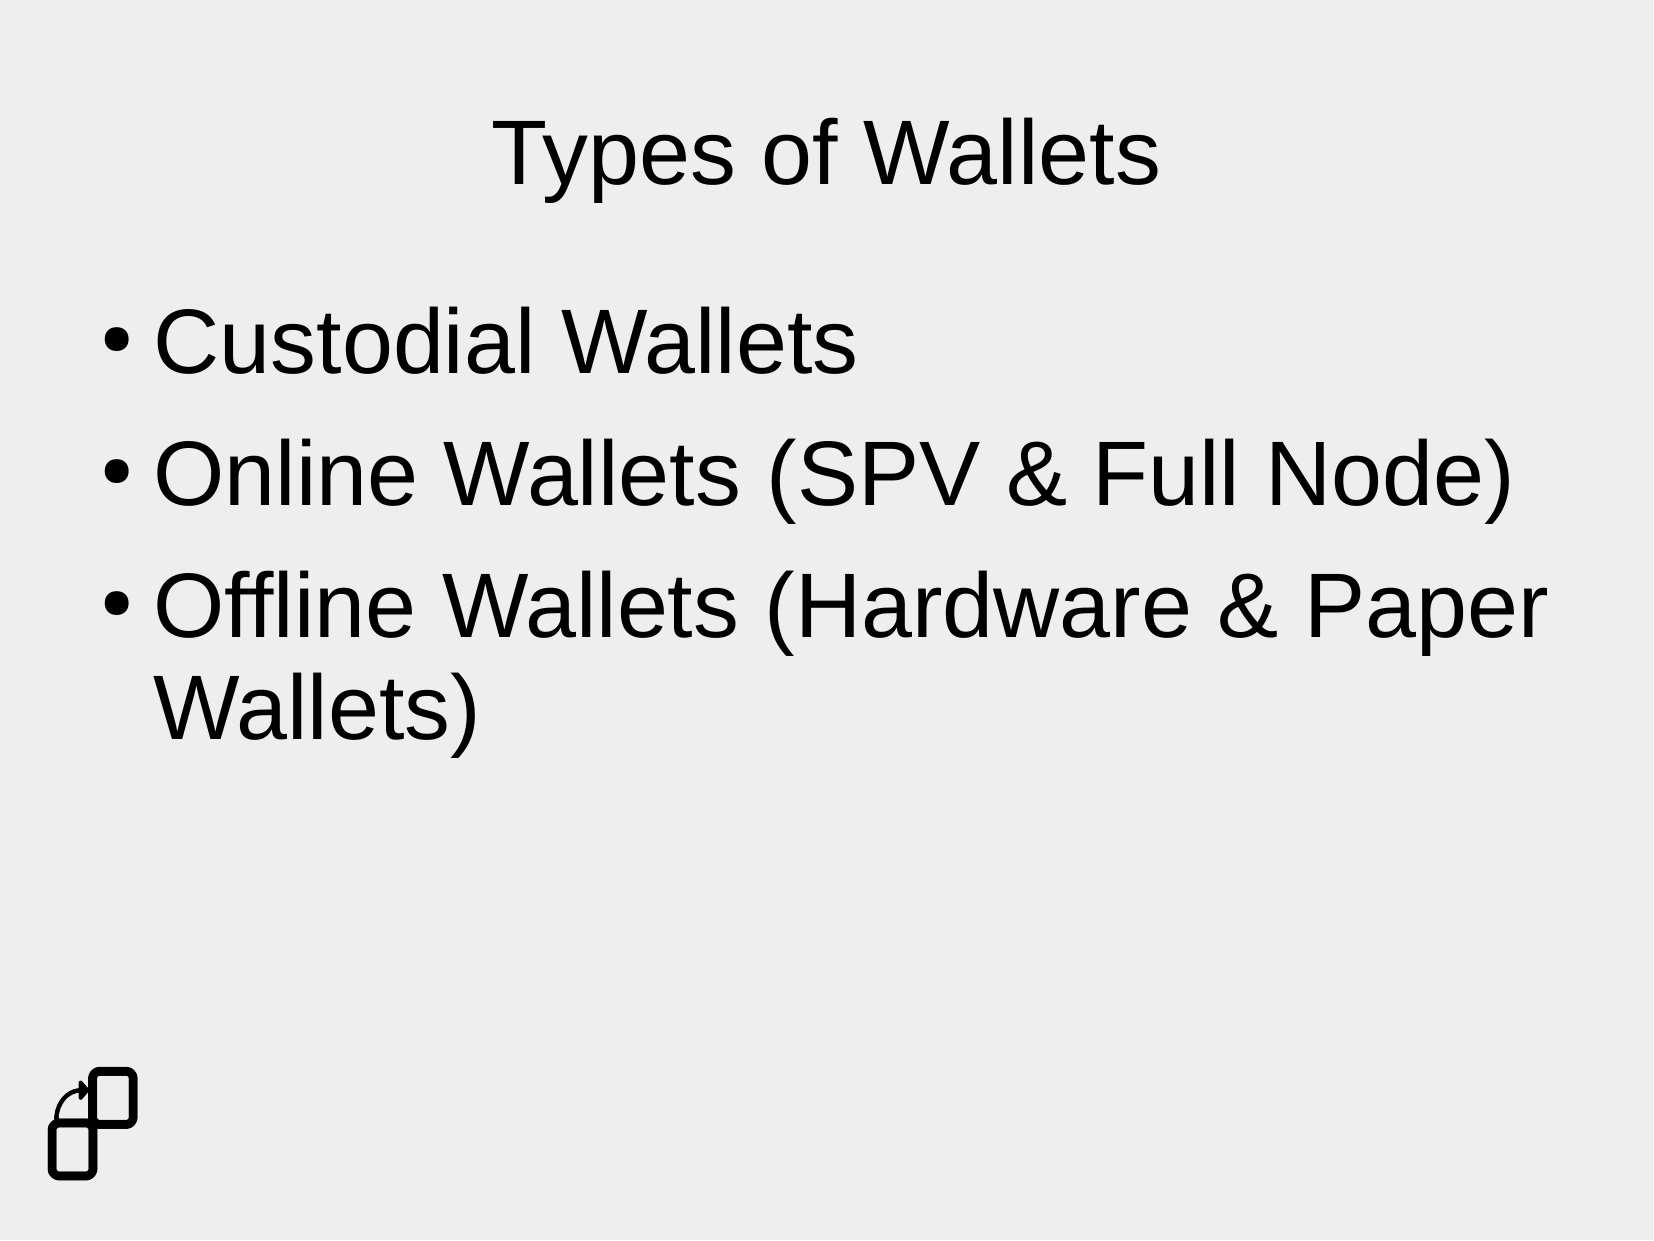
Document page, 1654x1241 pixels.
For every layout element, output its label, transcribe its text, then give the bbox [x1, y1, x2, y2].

list Custodial Wallets Online Wallets (SPV & Full Node) Offline Wallets (Hardware & Paper Wallets) [82, 290, 1571, 1010]
title Types of Wallets [82, 49, 1571, 257]
picture [30, 1062, 153, 1186]
